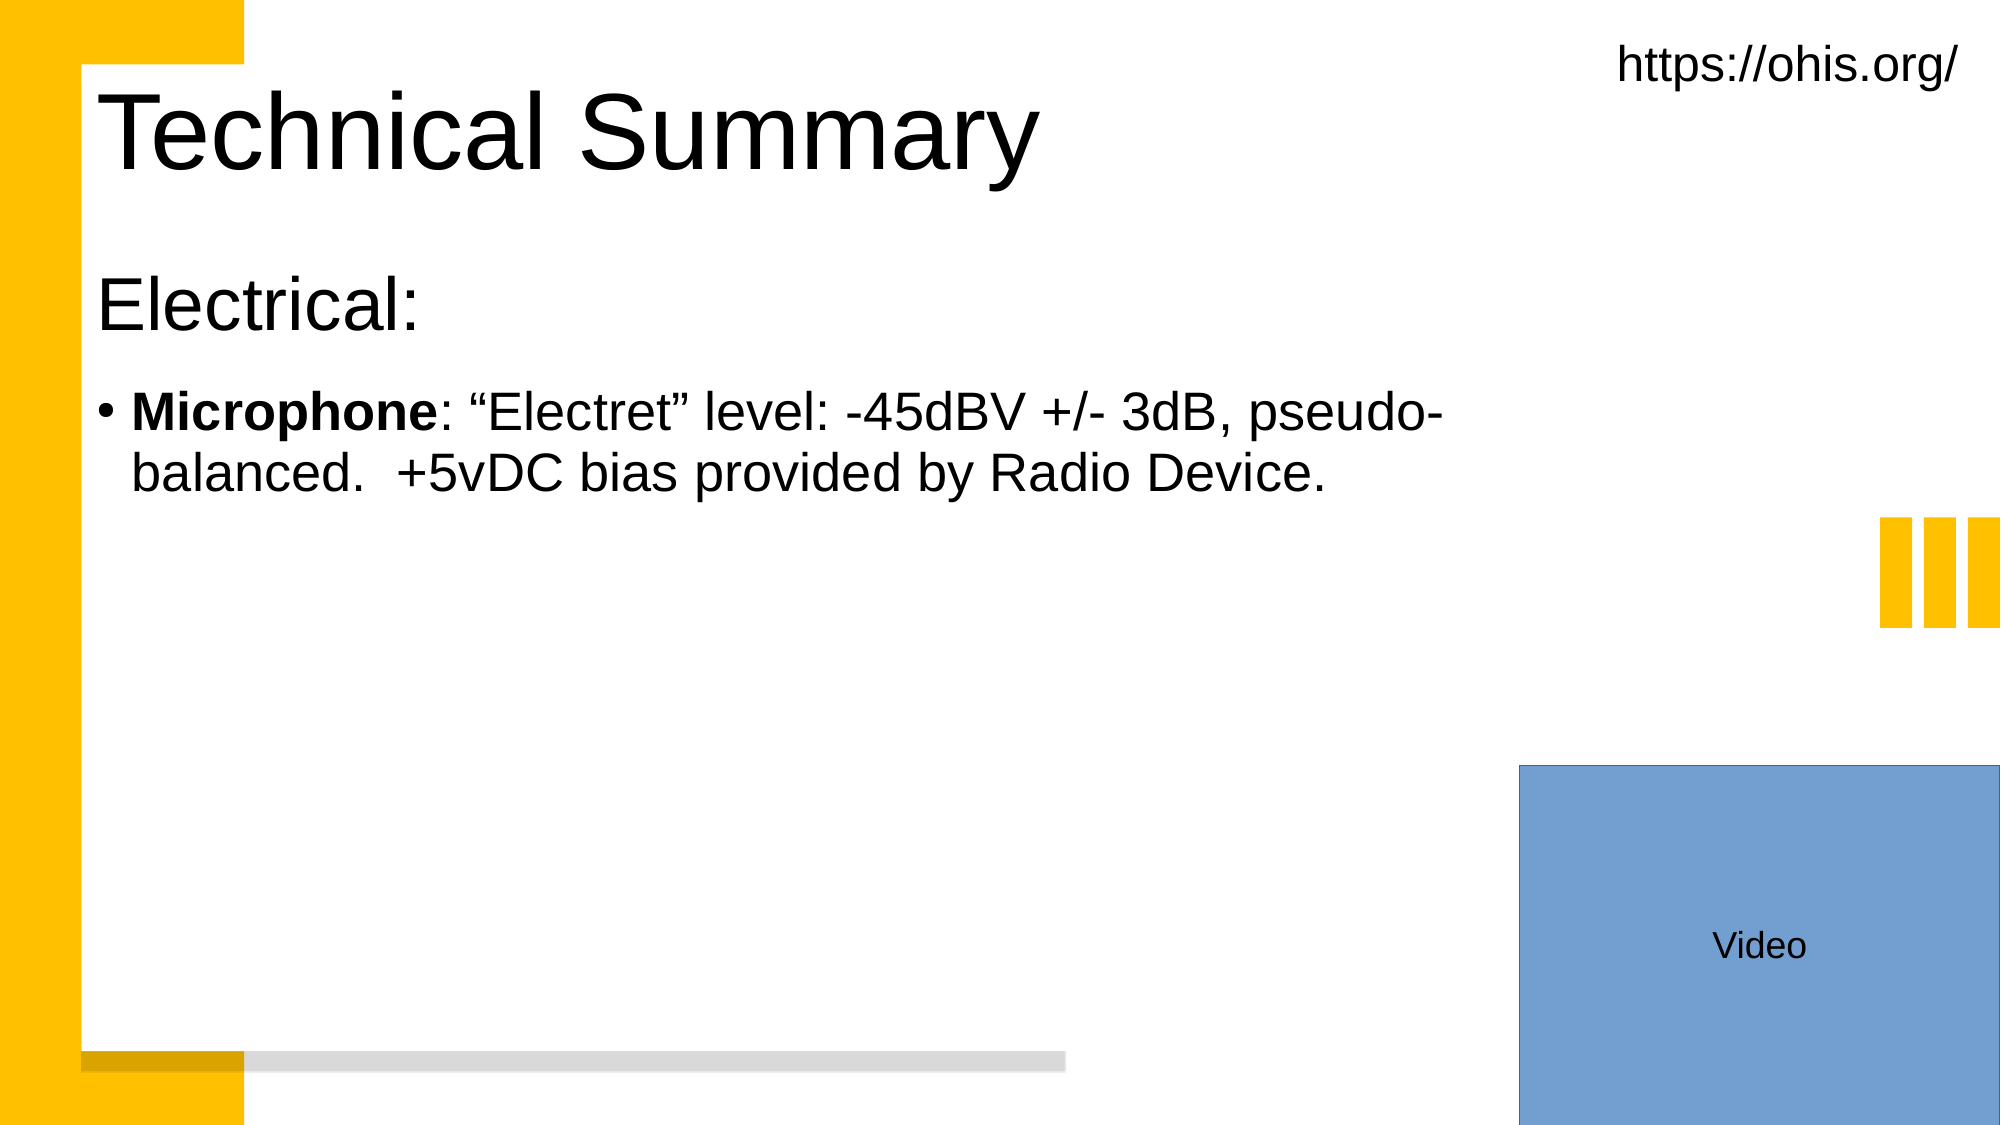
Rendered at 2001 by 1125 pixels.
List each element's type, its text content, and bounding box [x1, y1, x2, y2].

text_box [0, 0, 2000, 1125]
text_box Technical Summary [81, 64, 1921, 201]
text_box https://ohis.org/ [1590, 29, 1974, 105]
text_box Video [1519, 765, 2000, 1125]
text_box Electrical: Microphone: “Electret” level: -45dBV +/- 3dB, pseudo-balanced. +5vDC bias provided by Radio Device. [81, 254, 1516, 1036]
